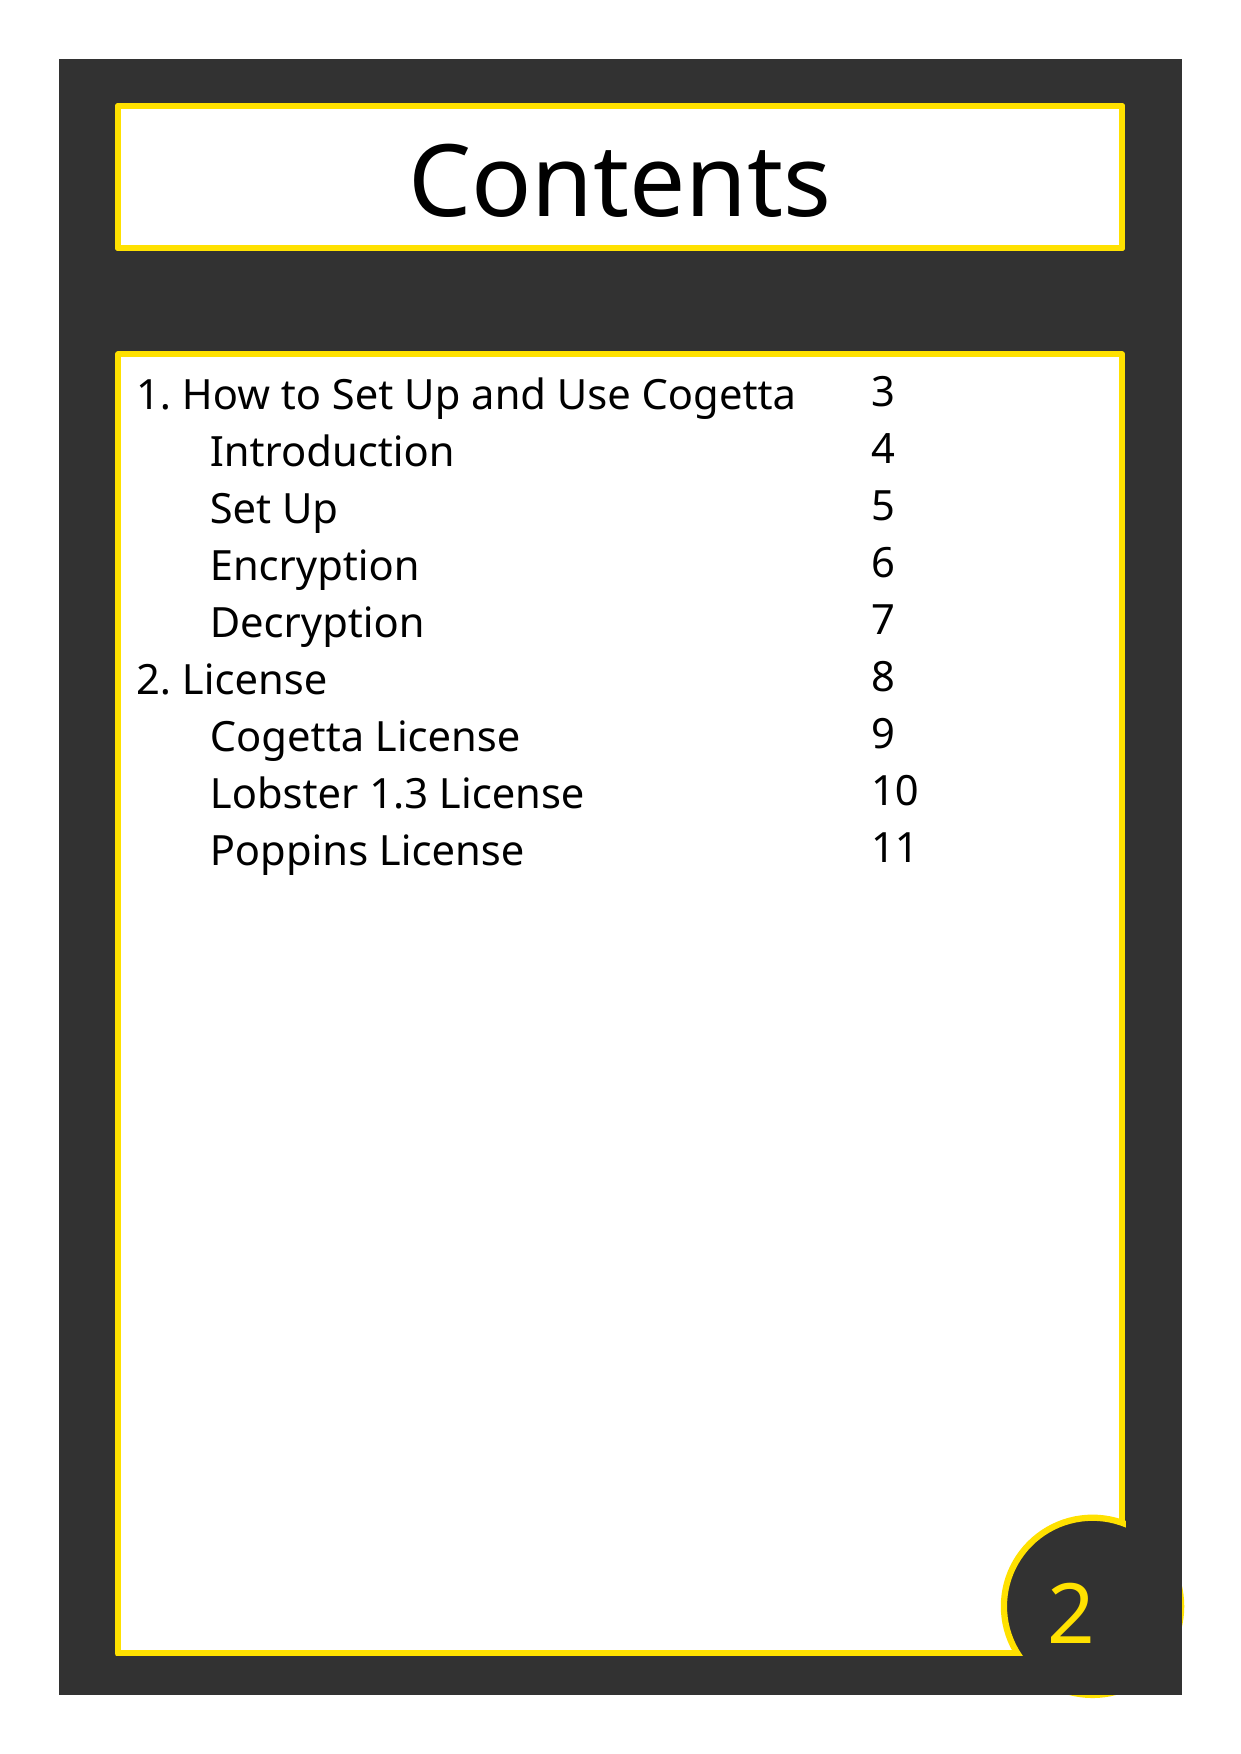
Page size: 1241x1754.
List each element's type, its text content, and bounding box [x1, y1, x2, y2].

text_box 3 4 5 6 7 8 9 10 11 [118, 354, 1123, 1654]
text_box Contents [118, 106, 1123, 249]
text_box [59, 59, 1182, 1695]
text_box 2 [1017, 1523, 1126, 1656]
